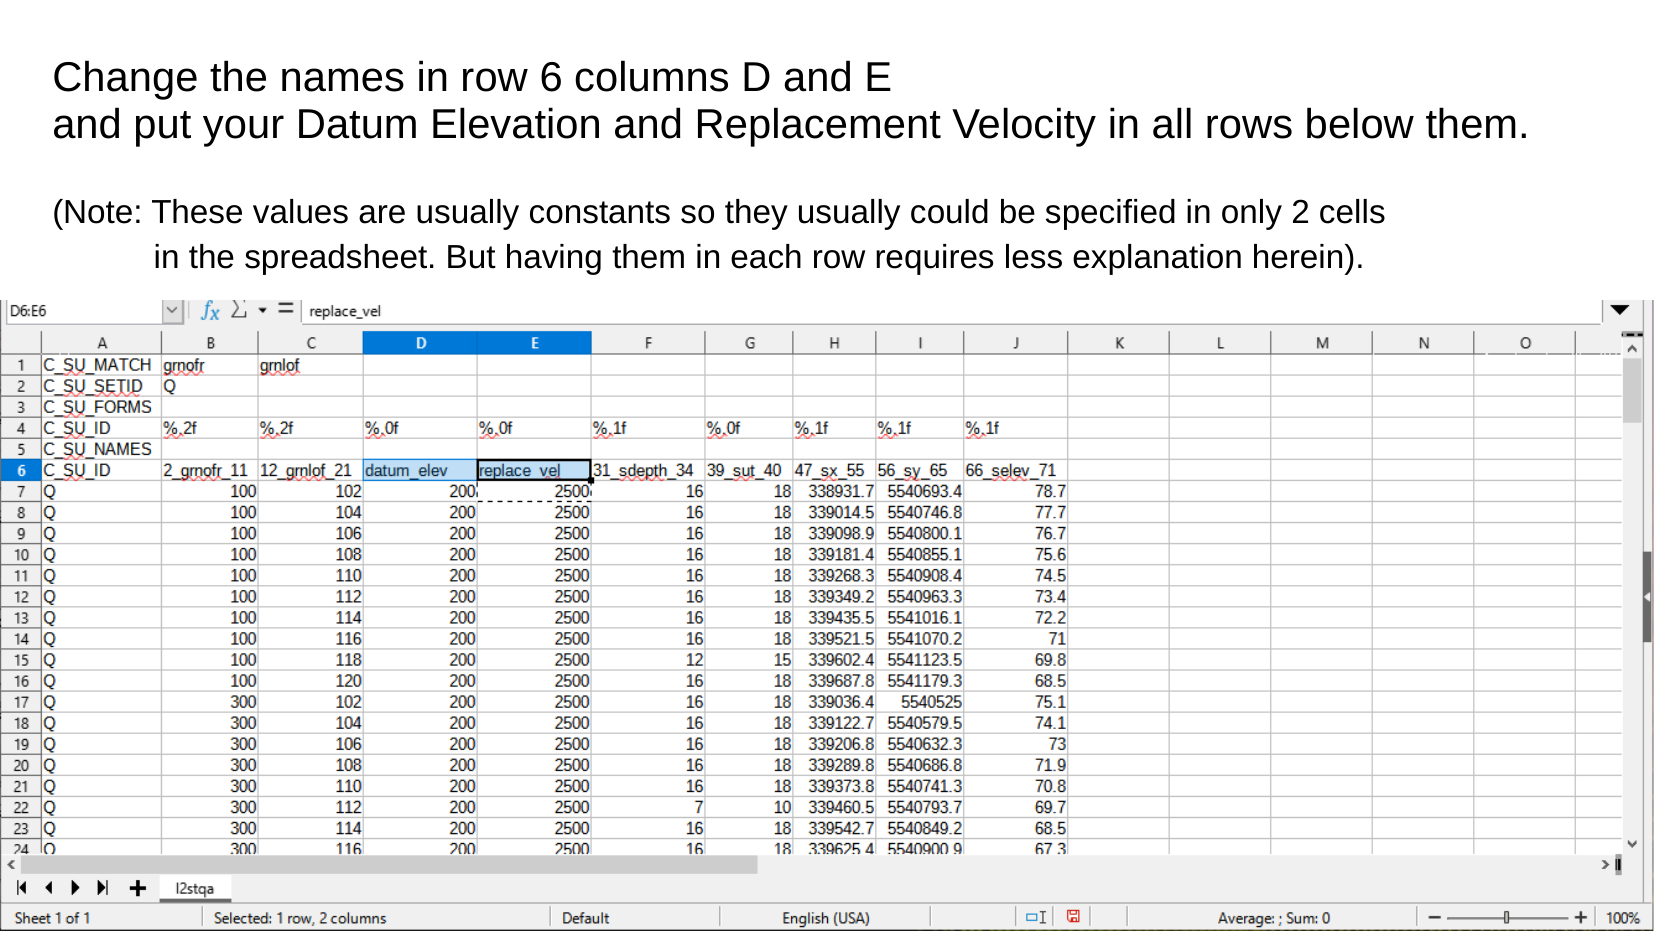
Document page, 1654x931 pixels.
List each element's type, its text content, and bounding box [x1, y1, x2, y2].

text_box Change the names in row 6 columns D and E and put your Datum Elevation and Replacement Velocity in all rows below them. (Note: These values are usually constants so they usually could be specified in only 2 cells in the spreadsheet. But having them in each row requires less explanation herein). [37, 0, 1654, 300]
picture [0, 300, 1654, 931]
